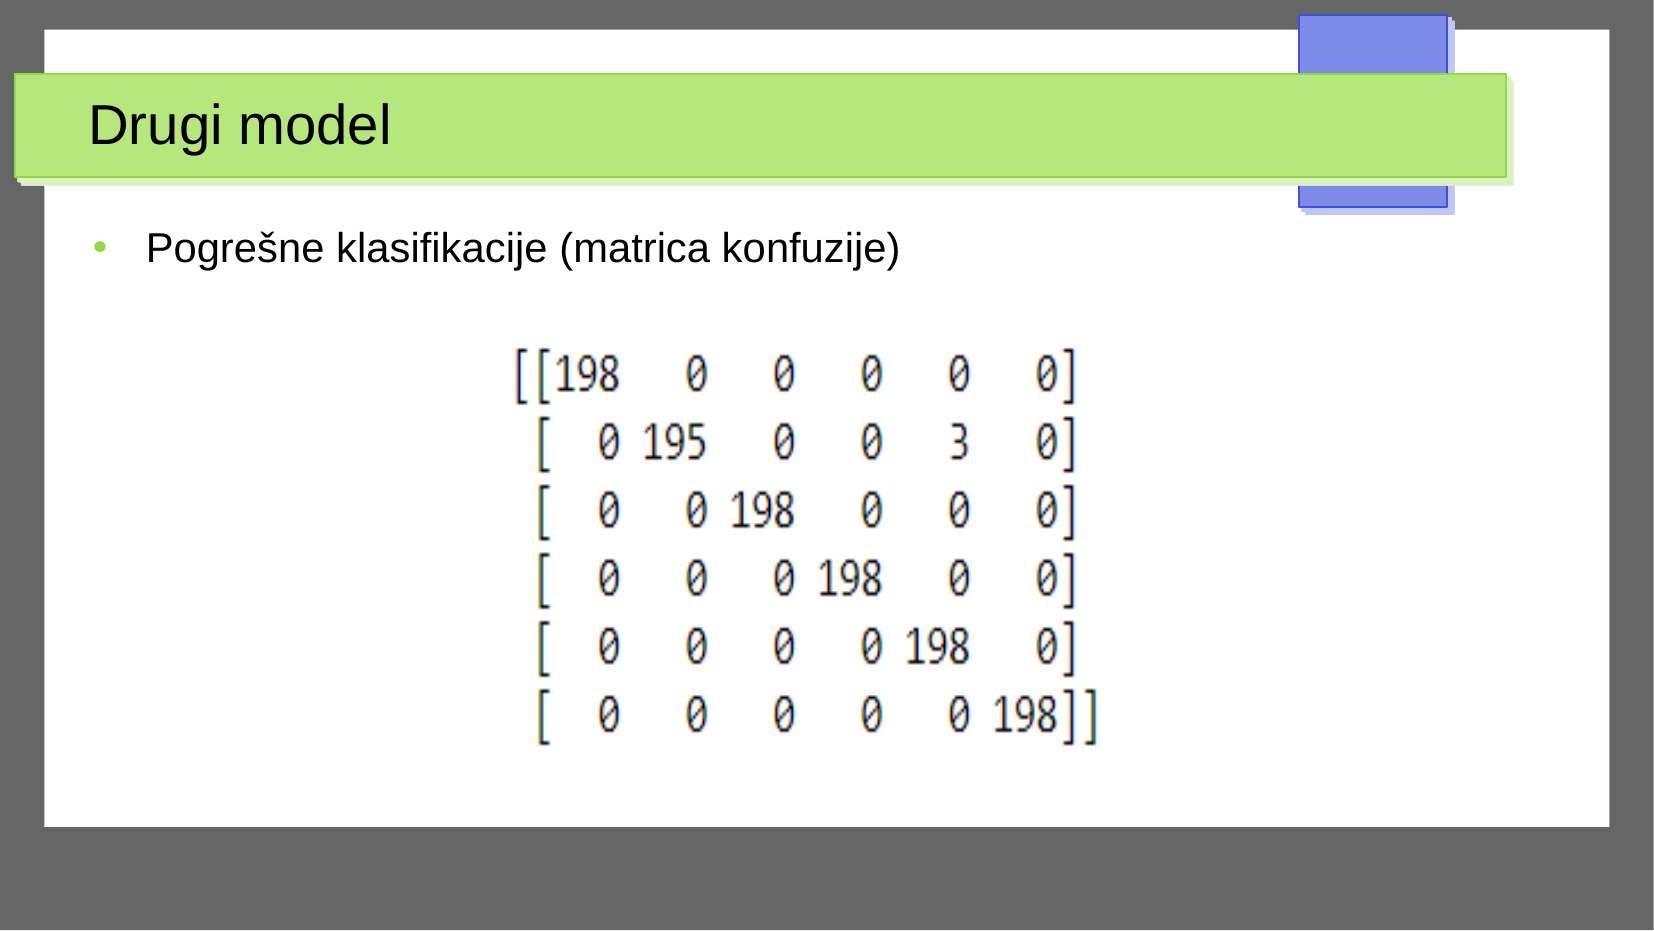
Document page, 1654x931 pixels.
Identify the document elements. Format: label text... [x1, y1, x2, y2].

list Pogrešne klasifikacije (matrica konfuzije) [75, 225, 976, 301]
title Drugi model [88, 73, 1506, 178]
picture [487, 337, 1126, 788]
